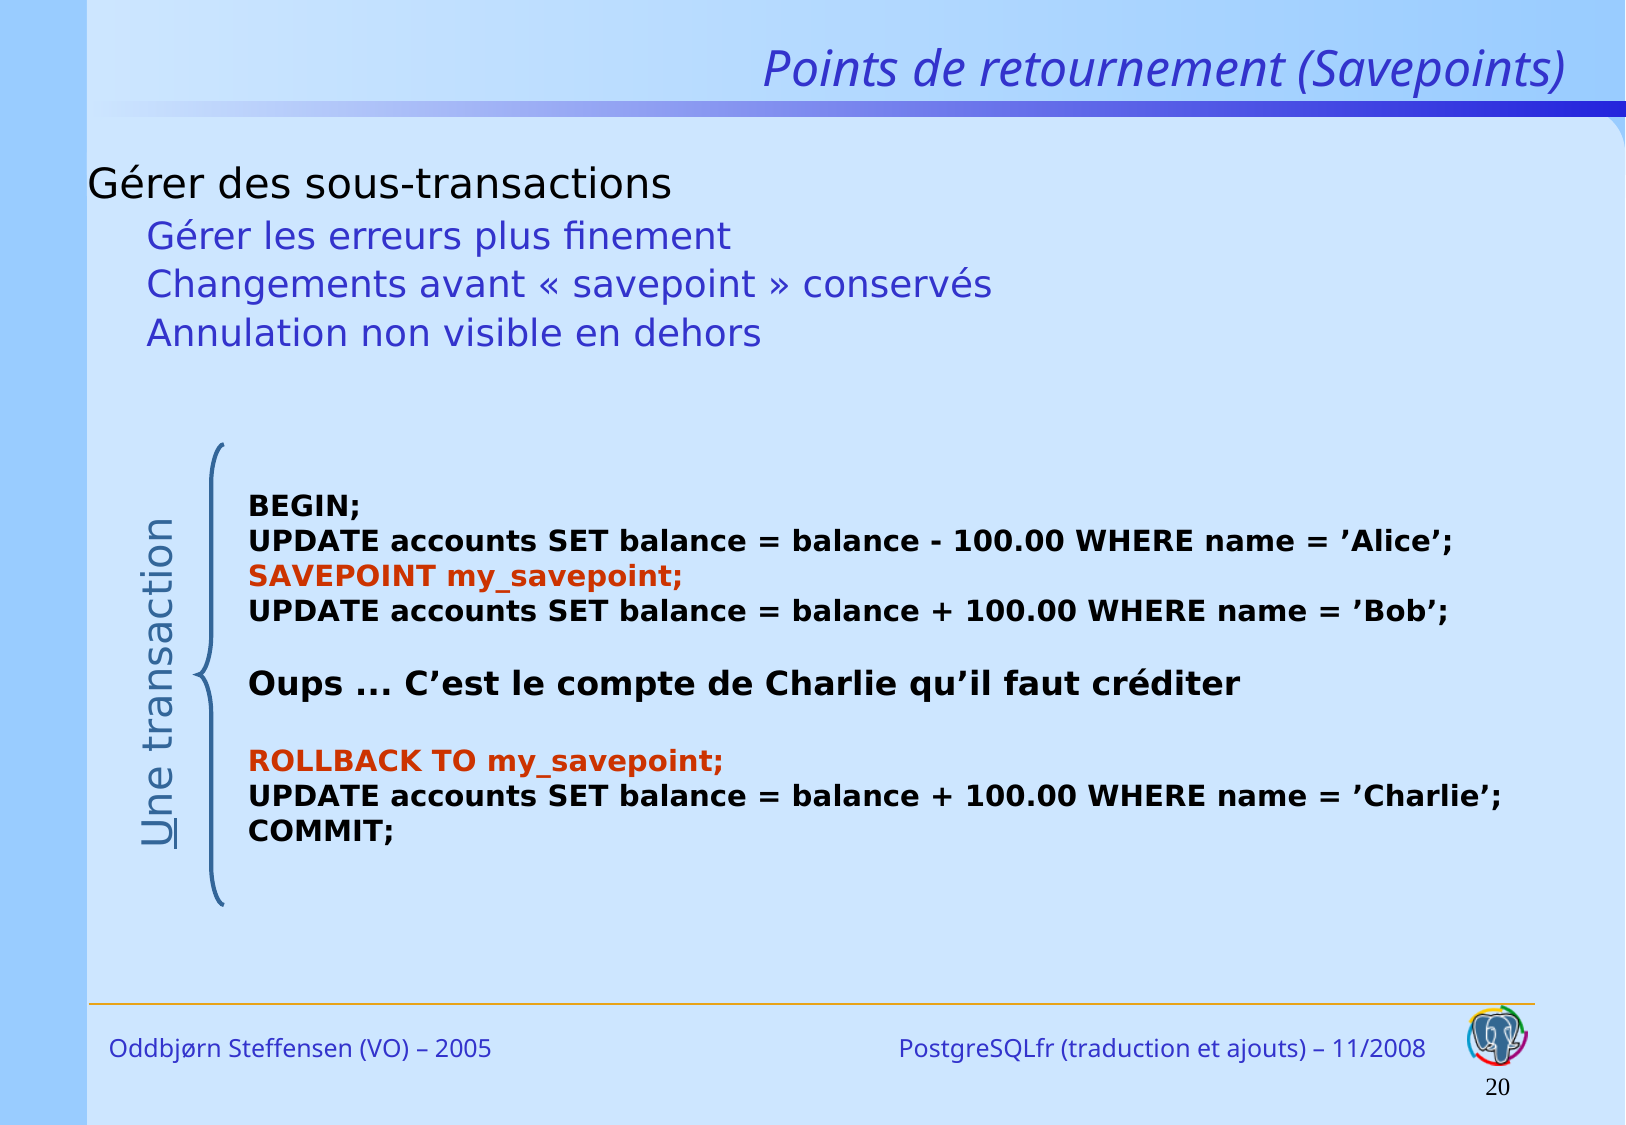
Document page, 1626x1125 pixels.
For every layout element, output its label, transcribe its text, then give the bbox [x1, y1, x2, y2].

picture [1467, 1005, 1528, 1066]
text_box Une transaction [122, 445, 188, 920]
title Points de retournement (Savepoints) [172, 0, 1567, 134]
list Gérer des sous-transactions Gérer les erreurs plus finement Changements avant « savepoint » conservés Annulation non visible en dehors [86, 159, 1520, 965]
text_box BEGIN; UPDATE accounts SET balance = balance - 100.00 WHERE name = ’Alice’; SAVEPOINT my_savepoint; UPDATE accounts SET balance = balance + 100.00 WHERE name = ’Bob’; Oups ... C’est le compte de Charlie qu’il faut créditer ROLLBACK TO my_savepoint; UPDATE accounts SET balance = balance + 100.00 WHERE name = ’Charlie’; COMMIT; [233, 479, 1519, 890]
